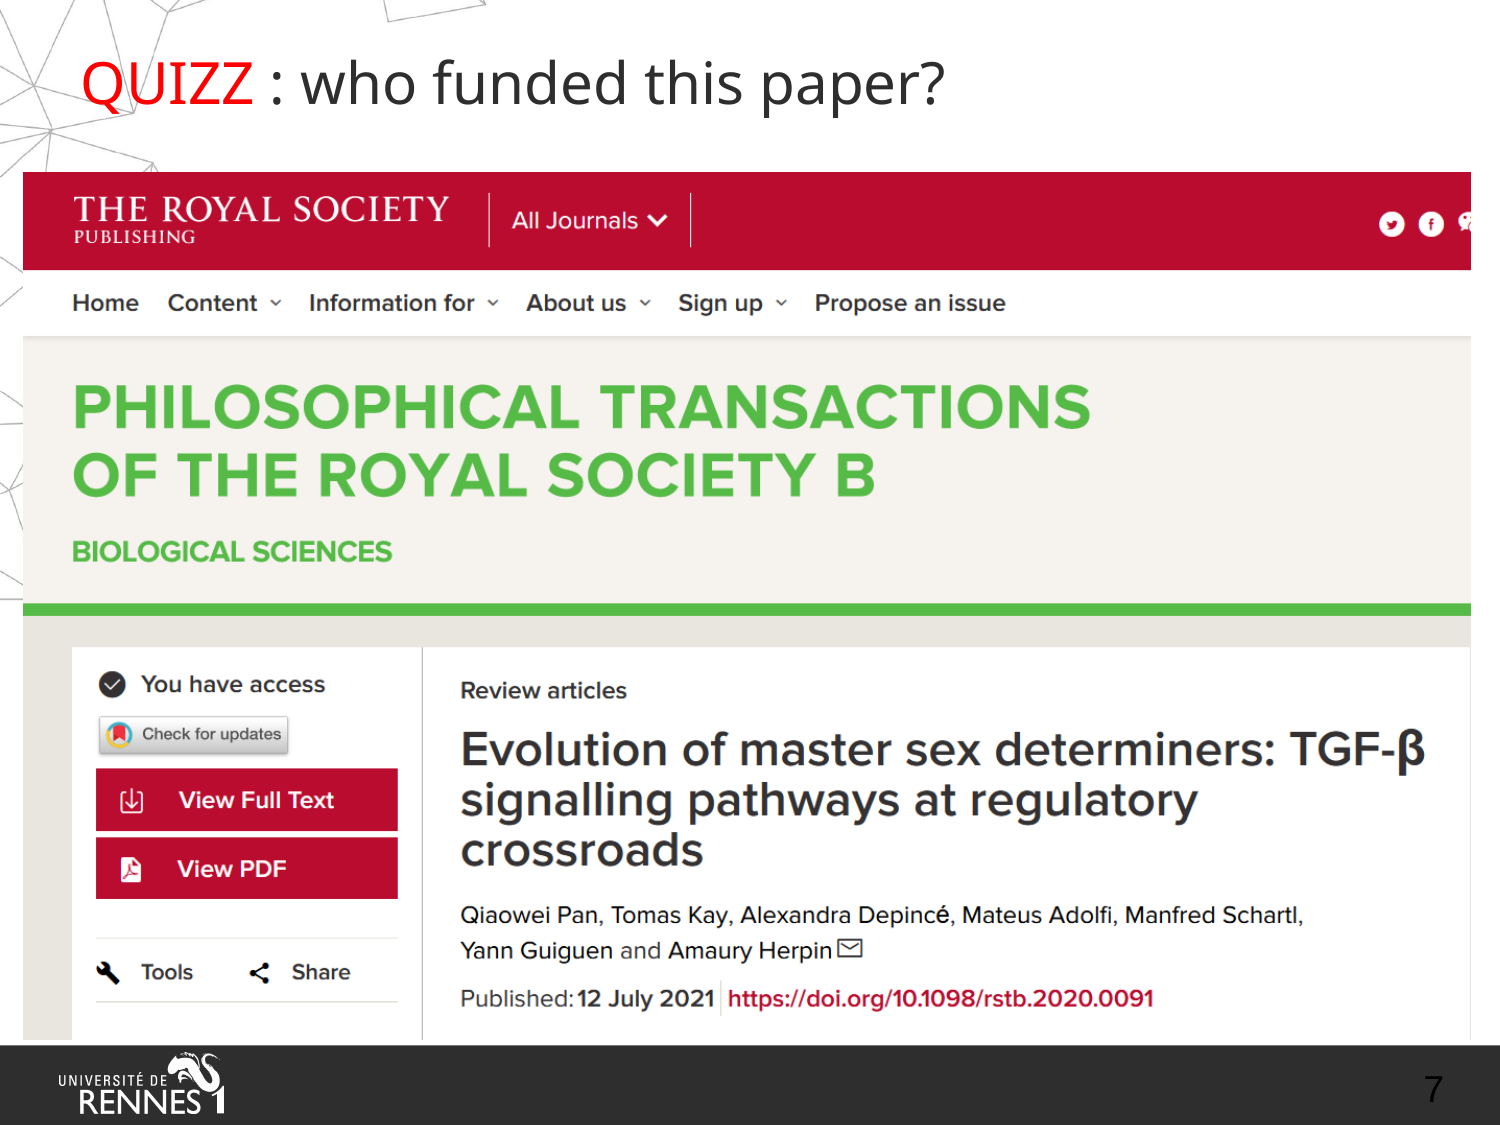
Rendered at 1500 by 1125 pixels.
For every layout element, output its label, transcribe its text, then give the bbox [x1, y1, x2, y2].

picture [59, 1052, 224, 1114]
text_box QUIZZ : who funded this paper? [65, 38, 1471, 141]
text_box 1 [1257, 1057, 1459, 1118]
picture [0, 0, 1500, 1045]
